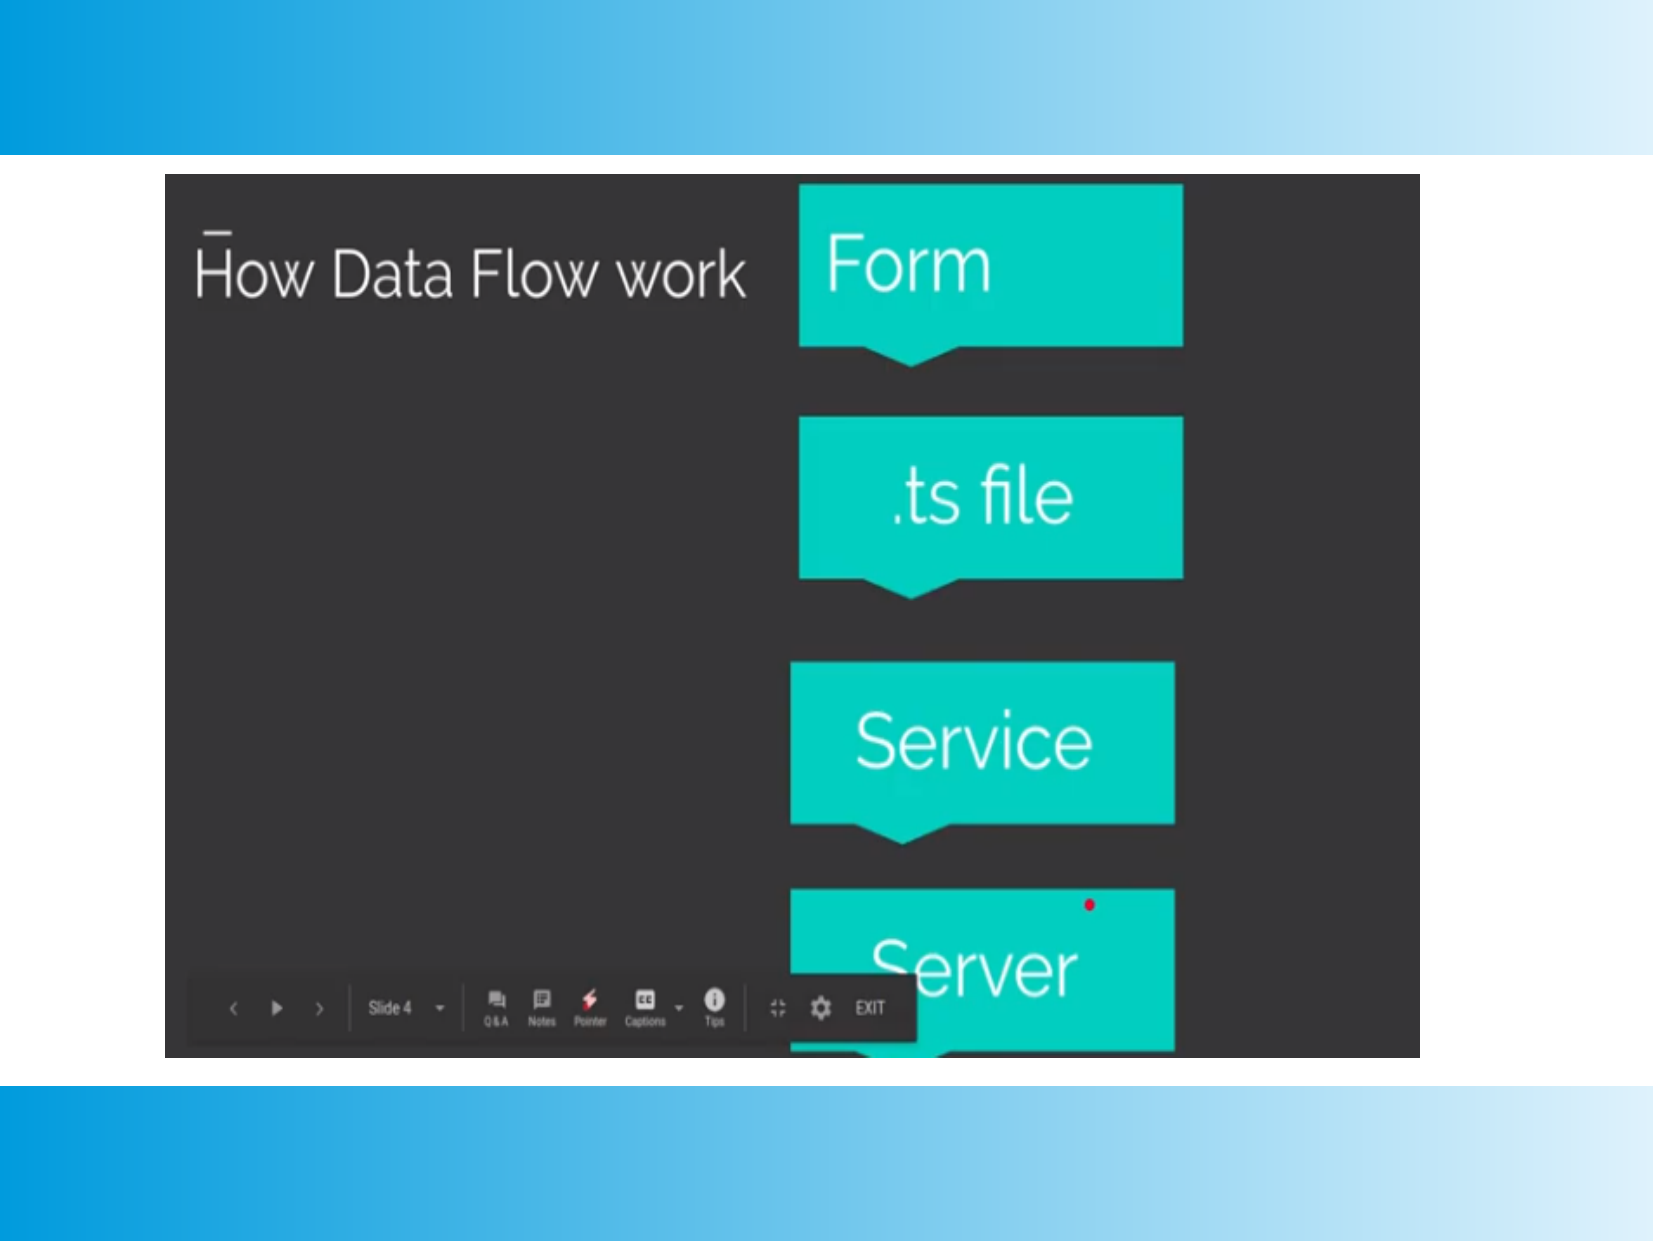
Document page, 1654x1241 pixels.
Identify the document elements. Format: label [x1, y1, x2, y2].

picture [165, 174, 1420, 1058]
